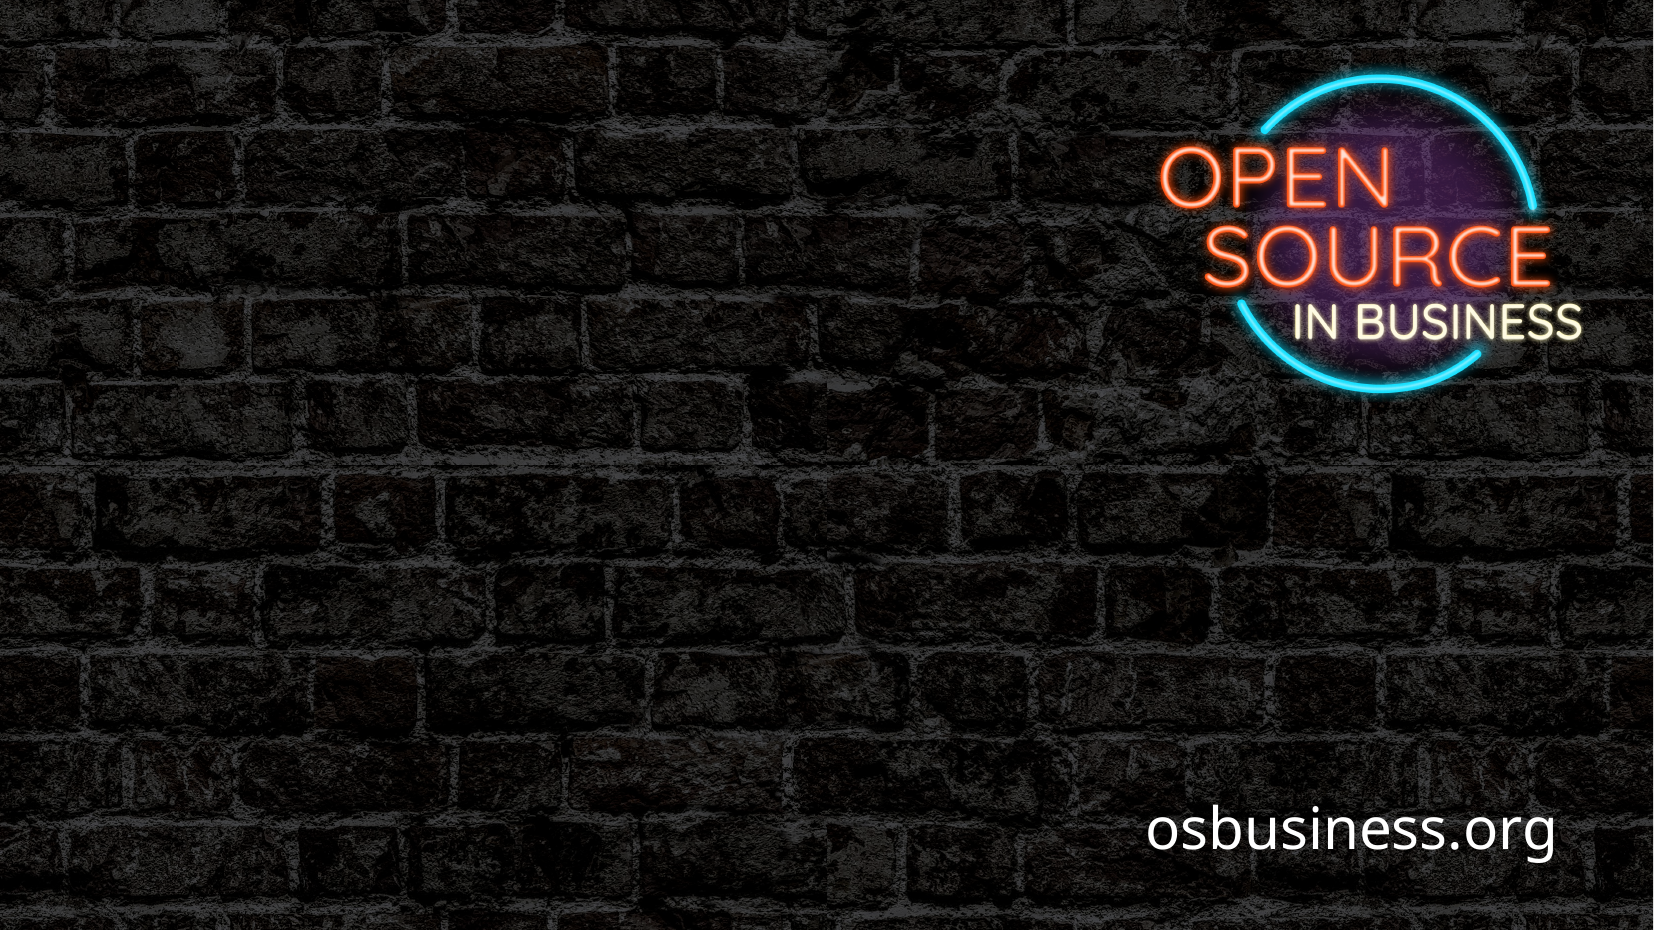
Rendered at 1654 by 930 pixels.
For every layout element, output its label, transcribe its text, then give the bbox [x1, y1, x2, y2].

picture [0, 0, 1654, 930]
text_box osbusiness.org [933, 787, 1558, 882]
